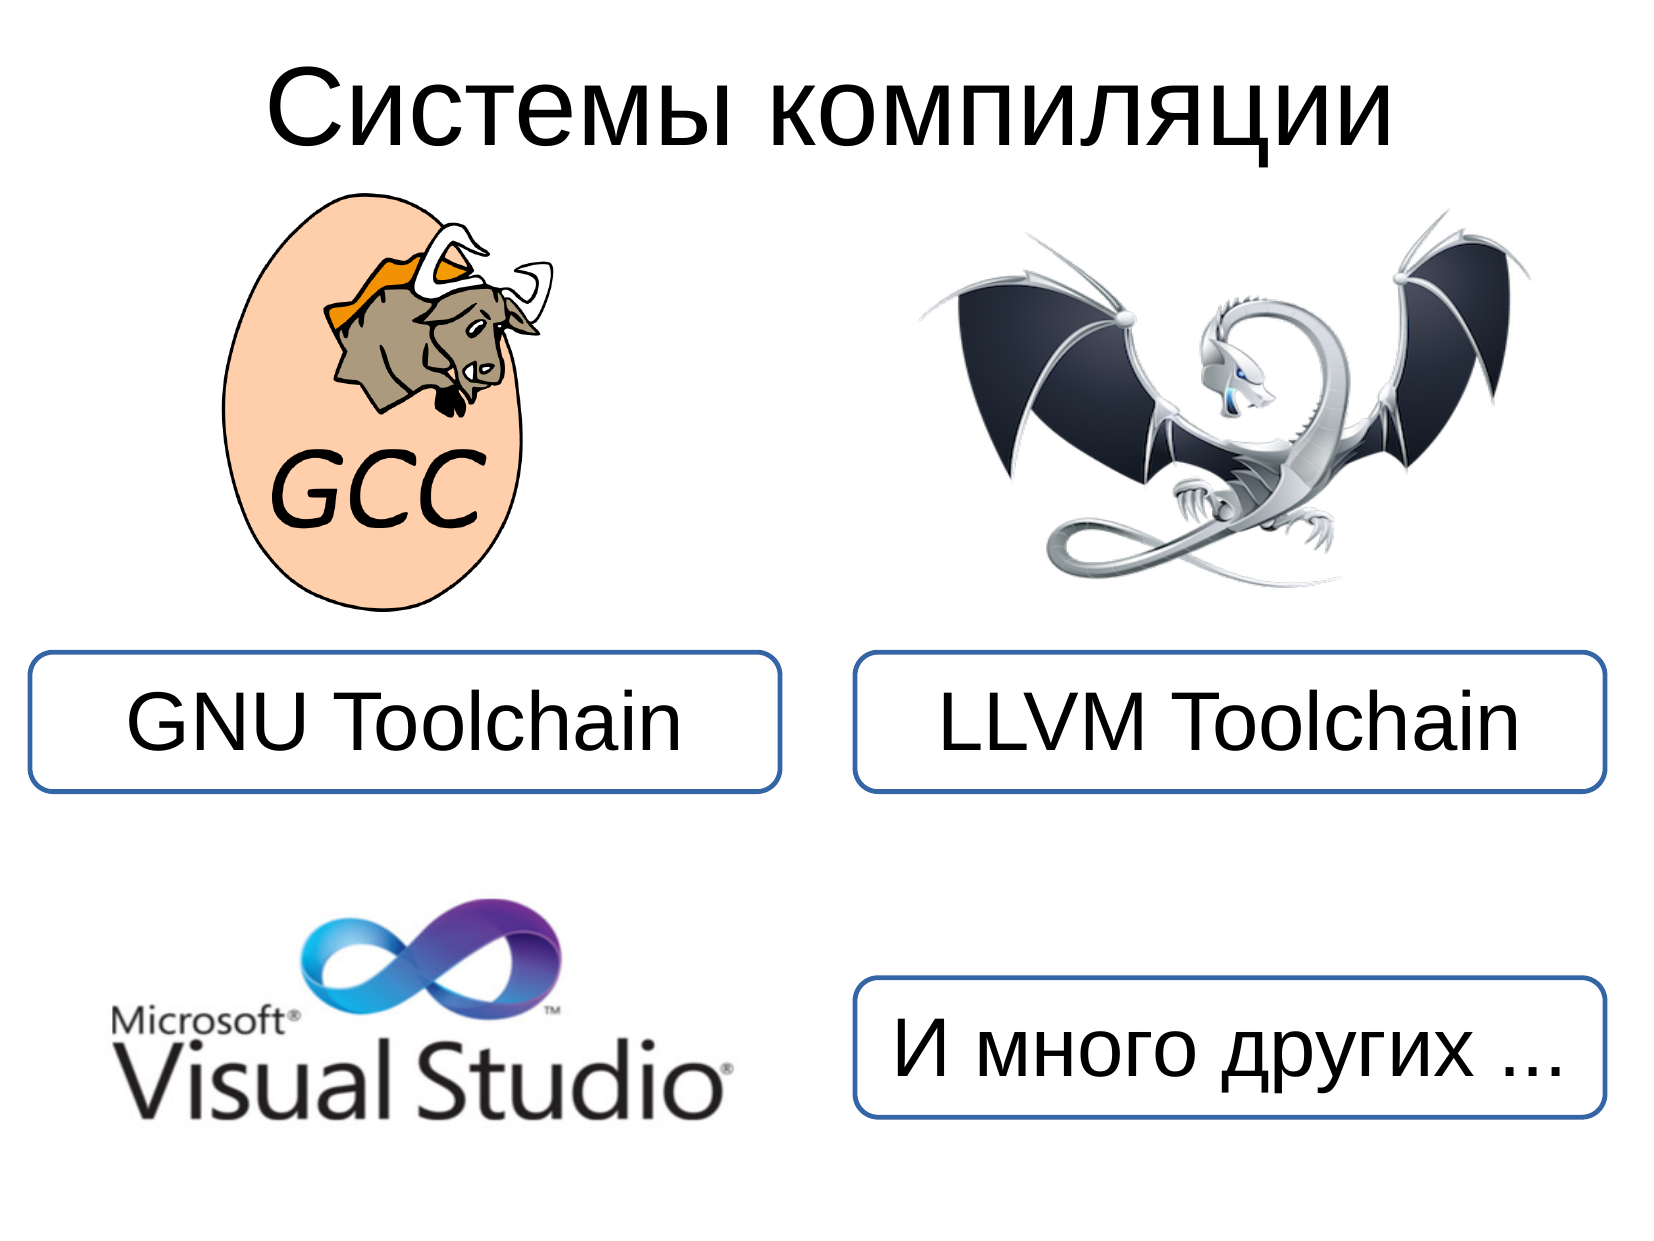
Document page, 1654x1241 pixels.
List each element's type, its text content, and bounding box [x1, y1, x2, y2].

picture [915, 143, 1535, 652]
text_box GNU Toolchain [30, 652, 781, 792]
title Системы компиляции [86, 33, 1575, 160]
text_box LLVM Toolchain [855, 652, 1606, 792]
picture [213, 187, 556, 616]
text_box И много других ... [855, 977, 1606, 1118]
picture [60, 817, 770, 1207]
